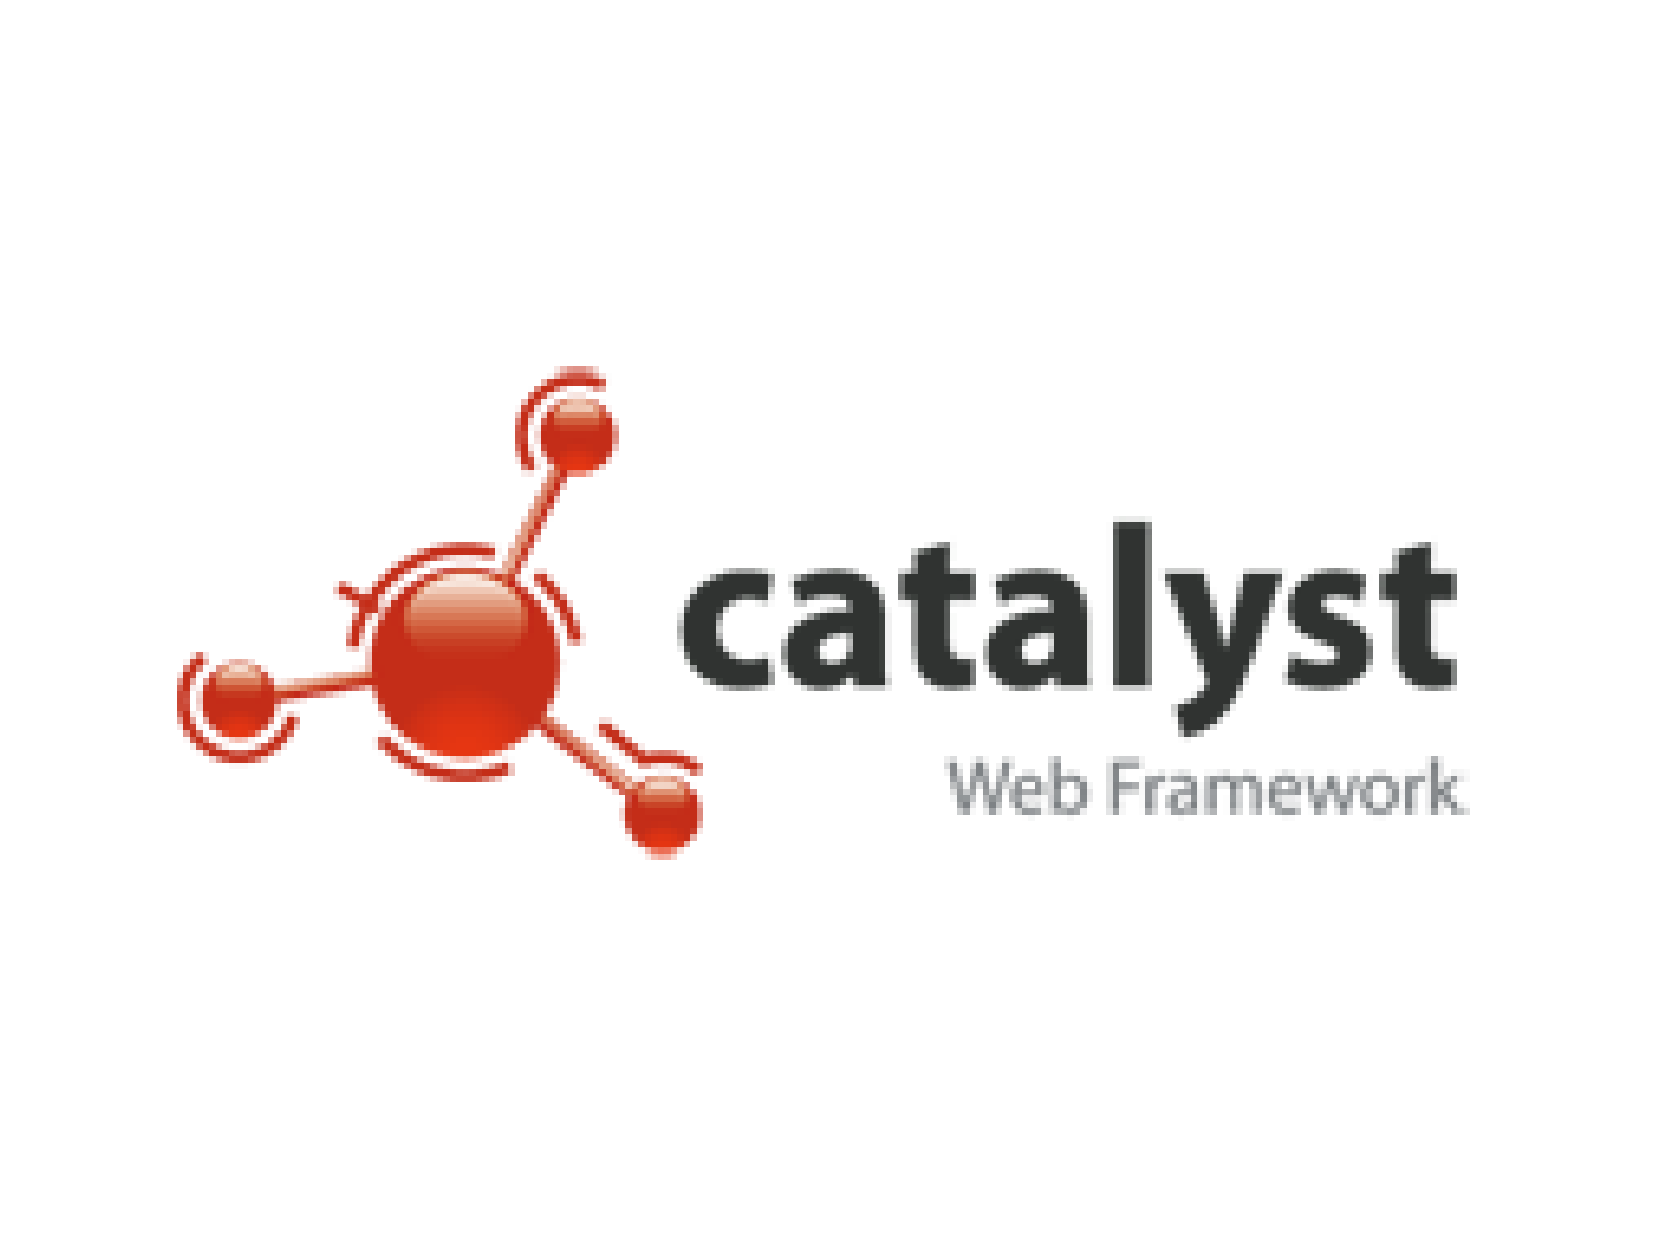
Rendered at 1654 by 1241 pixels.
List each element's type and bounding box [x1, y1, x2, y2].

picture [177, 360, 1477, 880]
